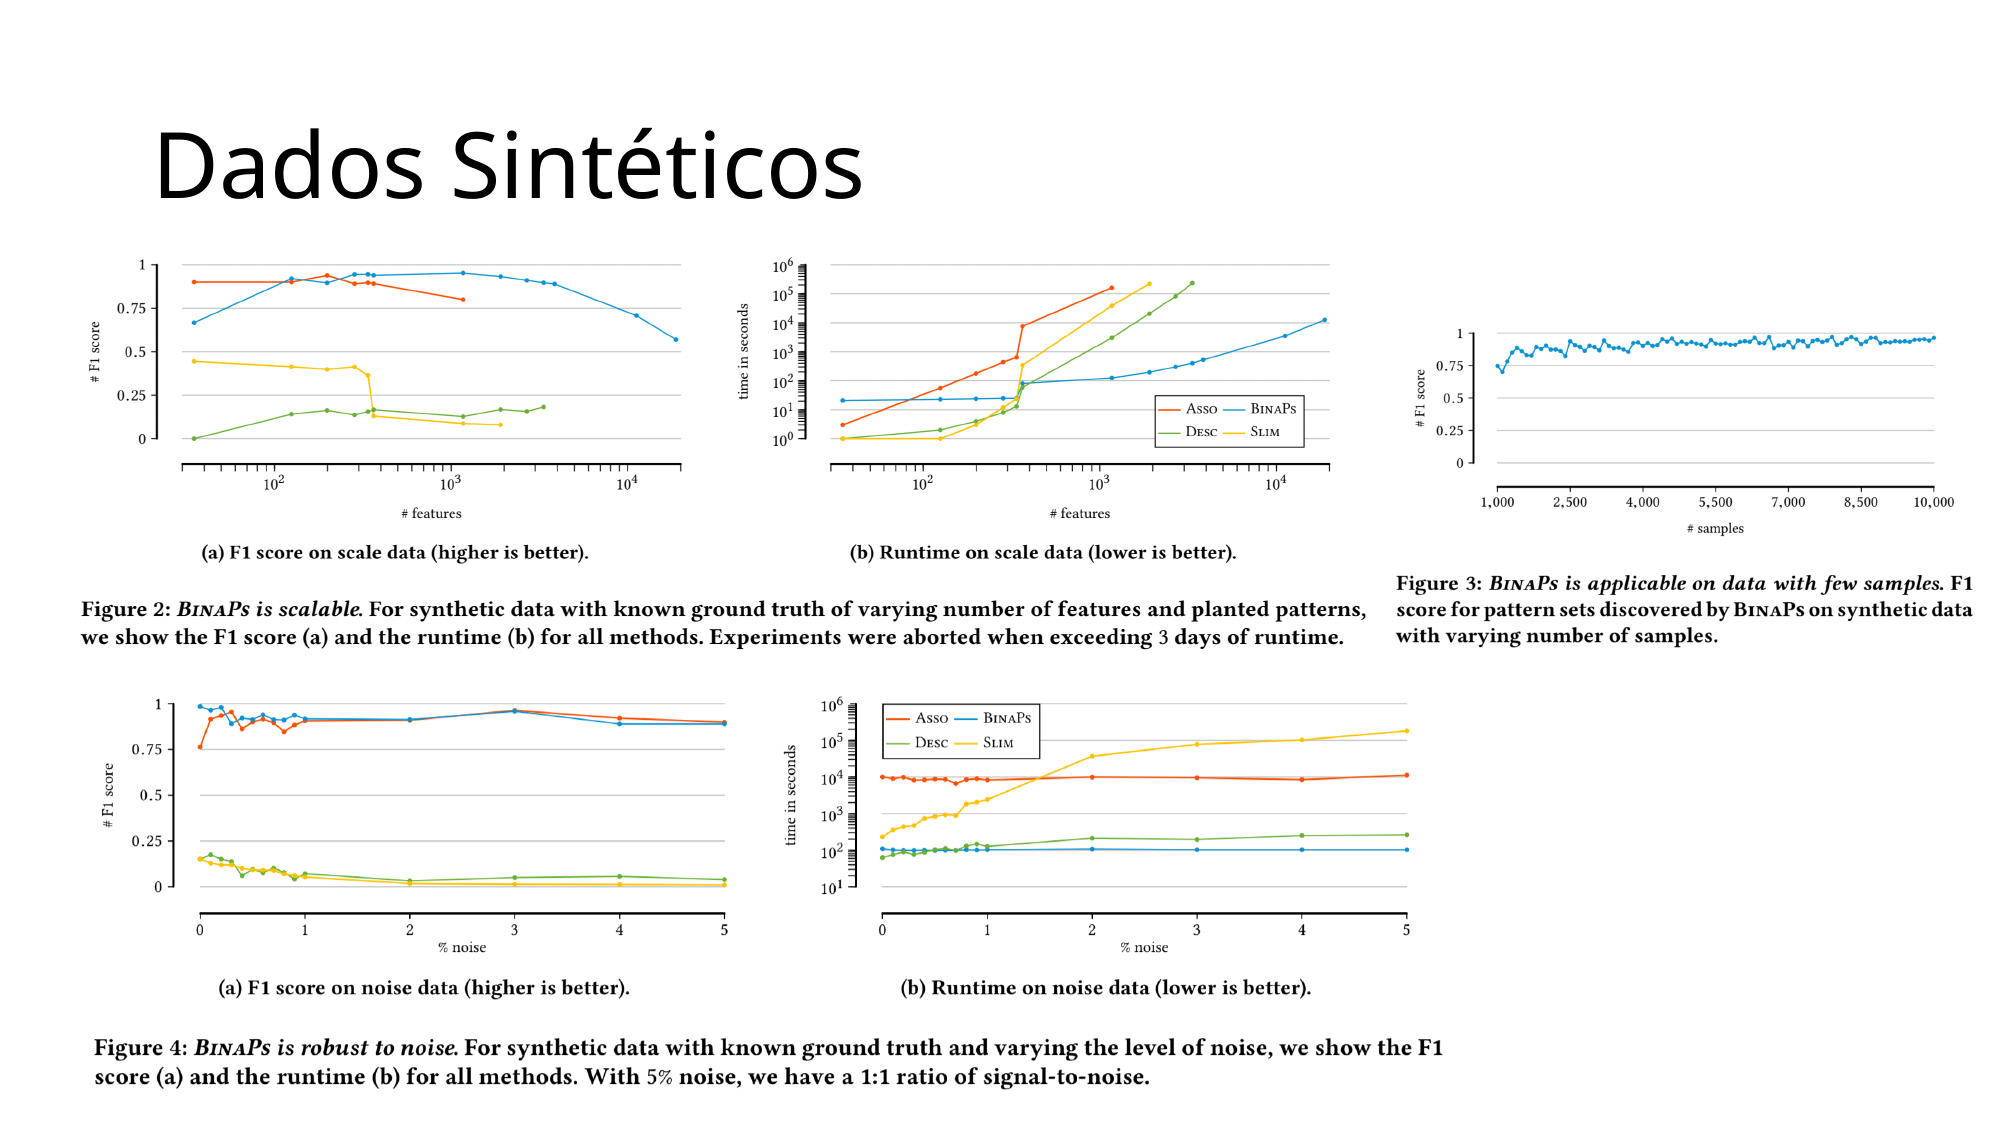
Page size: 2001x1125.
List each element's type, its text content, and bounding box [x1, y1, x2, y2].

title Dados Sintéticos [137, 59, 1863, 278]
picture [56, 224, 2000, 1108]
